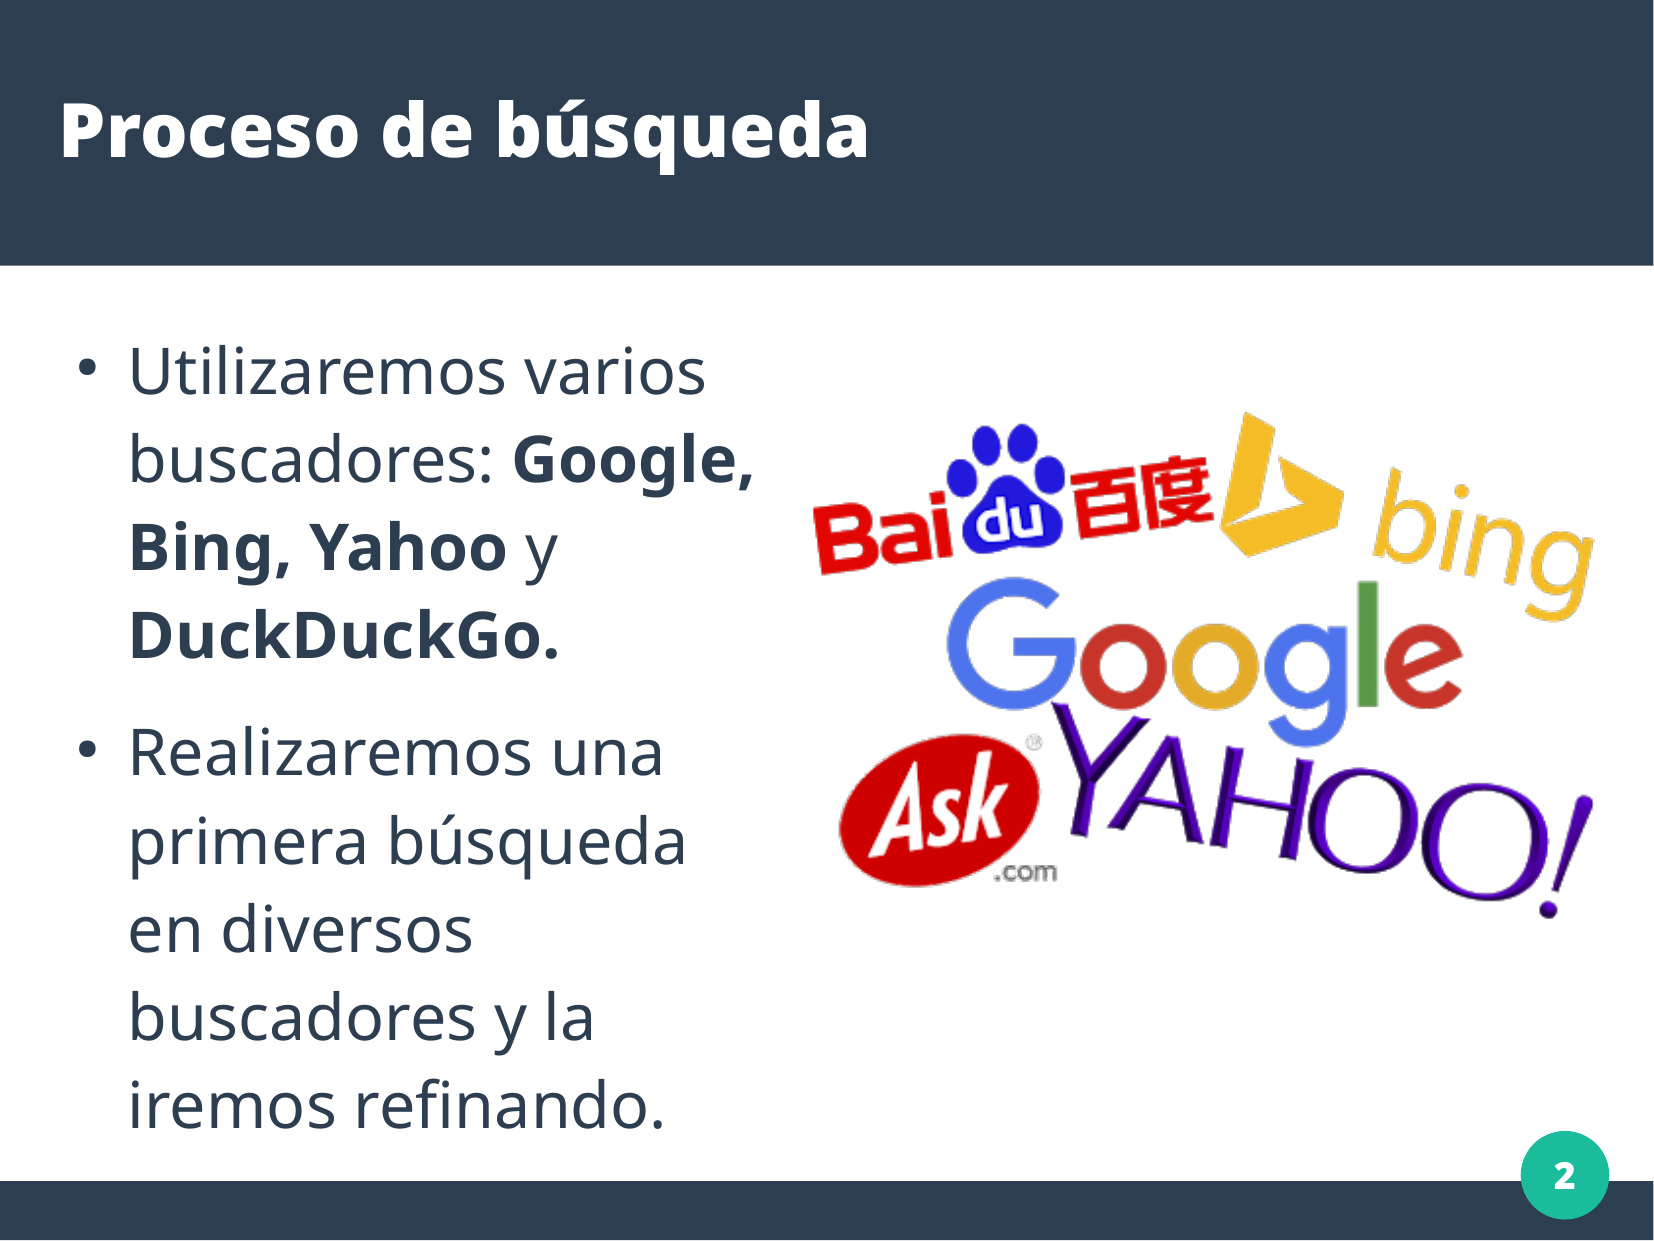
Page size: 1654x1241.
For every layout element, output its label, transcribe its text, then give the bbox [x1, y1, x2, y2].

picture [812, 401, 1595, 923]
list Utilizaremos varios buscadores: Google, Bing, Yahoo y DuckDuckGo. Realizaremos una primera búsqueda en diversos buscadores y la iremos refinando. [59, 324, 780, 1152]
title Proceso de búsqueda [59, 49, 1595, 207]
